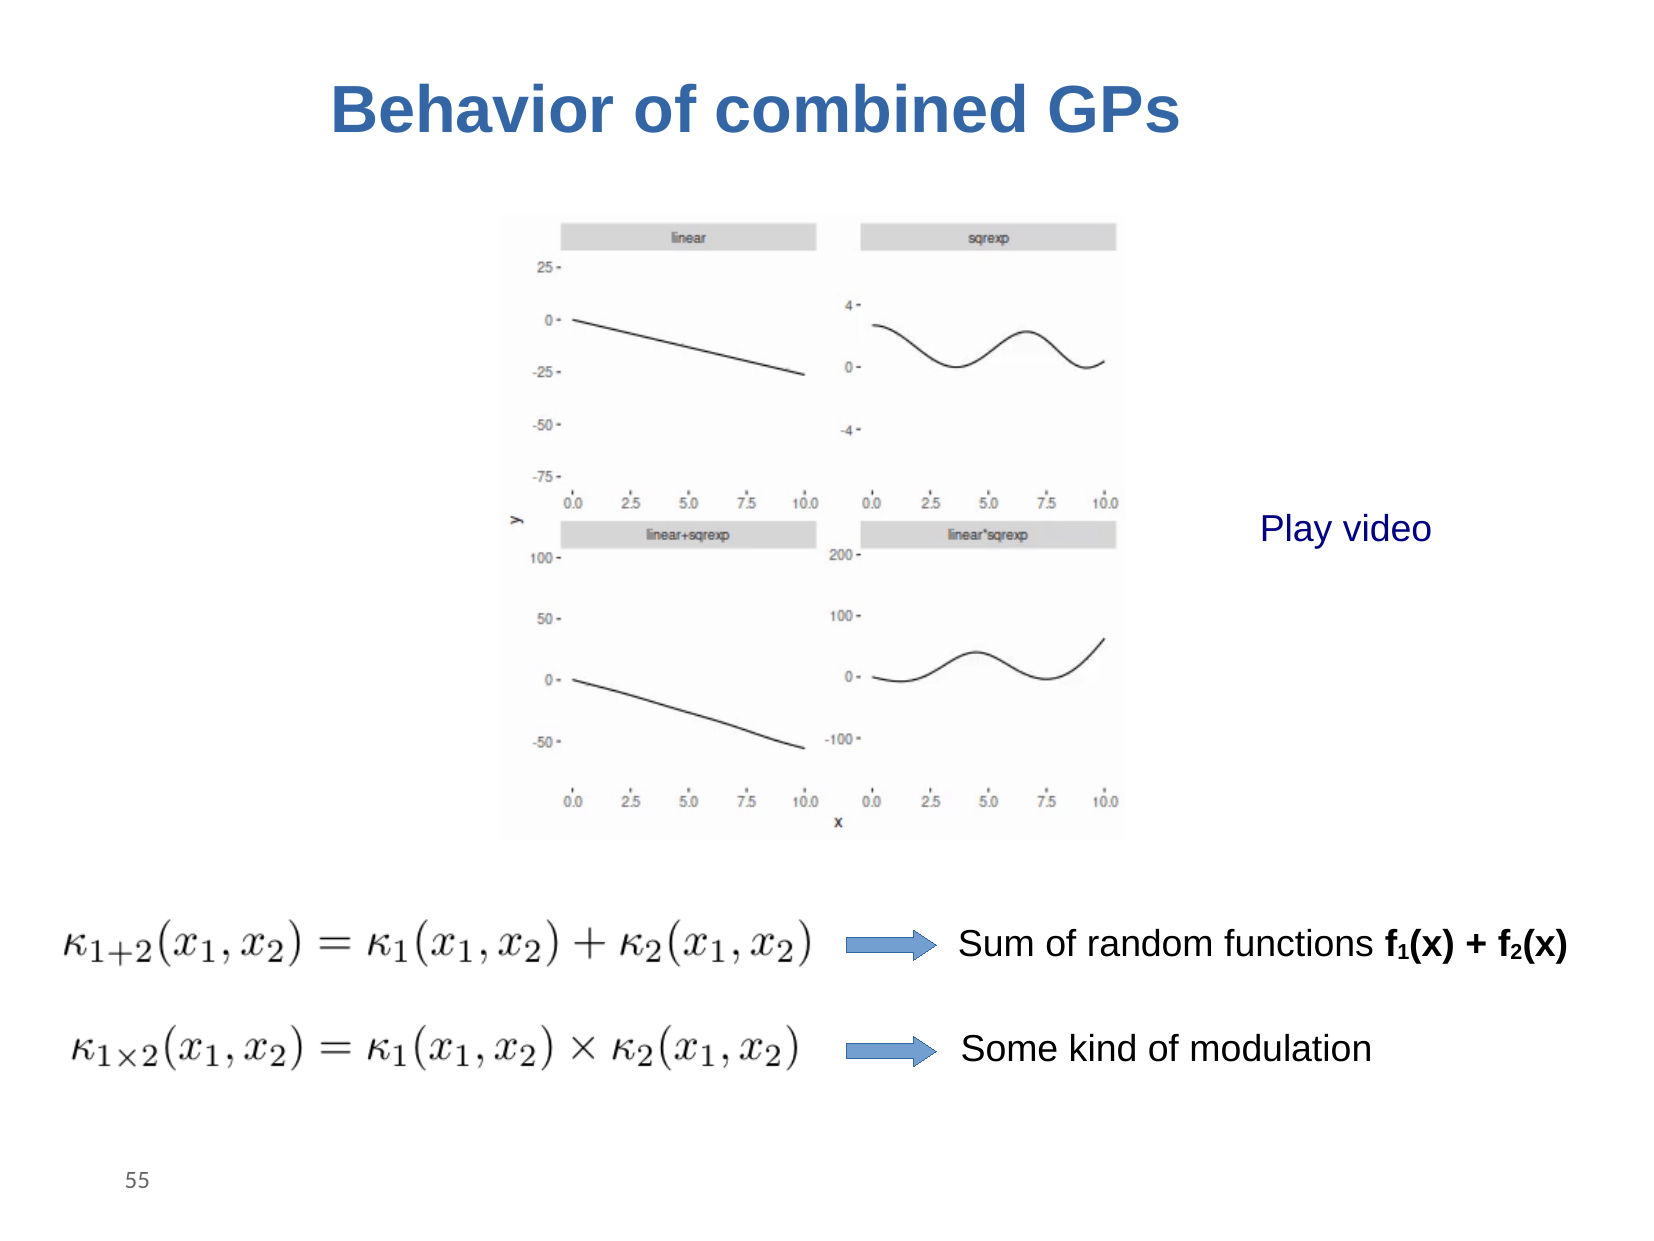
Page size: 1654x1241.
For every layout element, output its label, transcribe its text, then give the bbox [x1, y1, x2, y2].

text_box Sum of random functions f1(x) + f2(x) [943, 915, 1594, 972]
text_box [846, 1036, 937, 1067]
text_box Some kind of modulation [945, 1020, 1631, 1077]
text_box [500, 215, 1126, 841]
picture [61, 1021, 804, 1073]
title Behavior of combined GPs [147, 5, 1365, 213]
text_box Play video [1245, 499, 1456, 556]
picture [48, 914, 817, 972]
text_box [846, 930, 937, 961]
